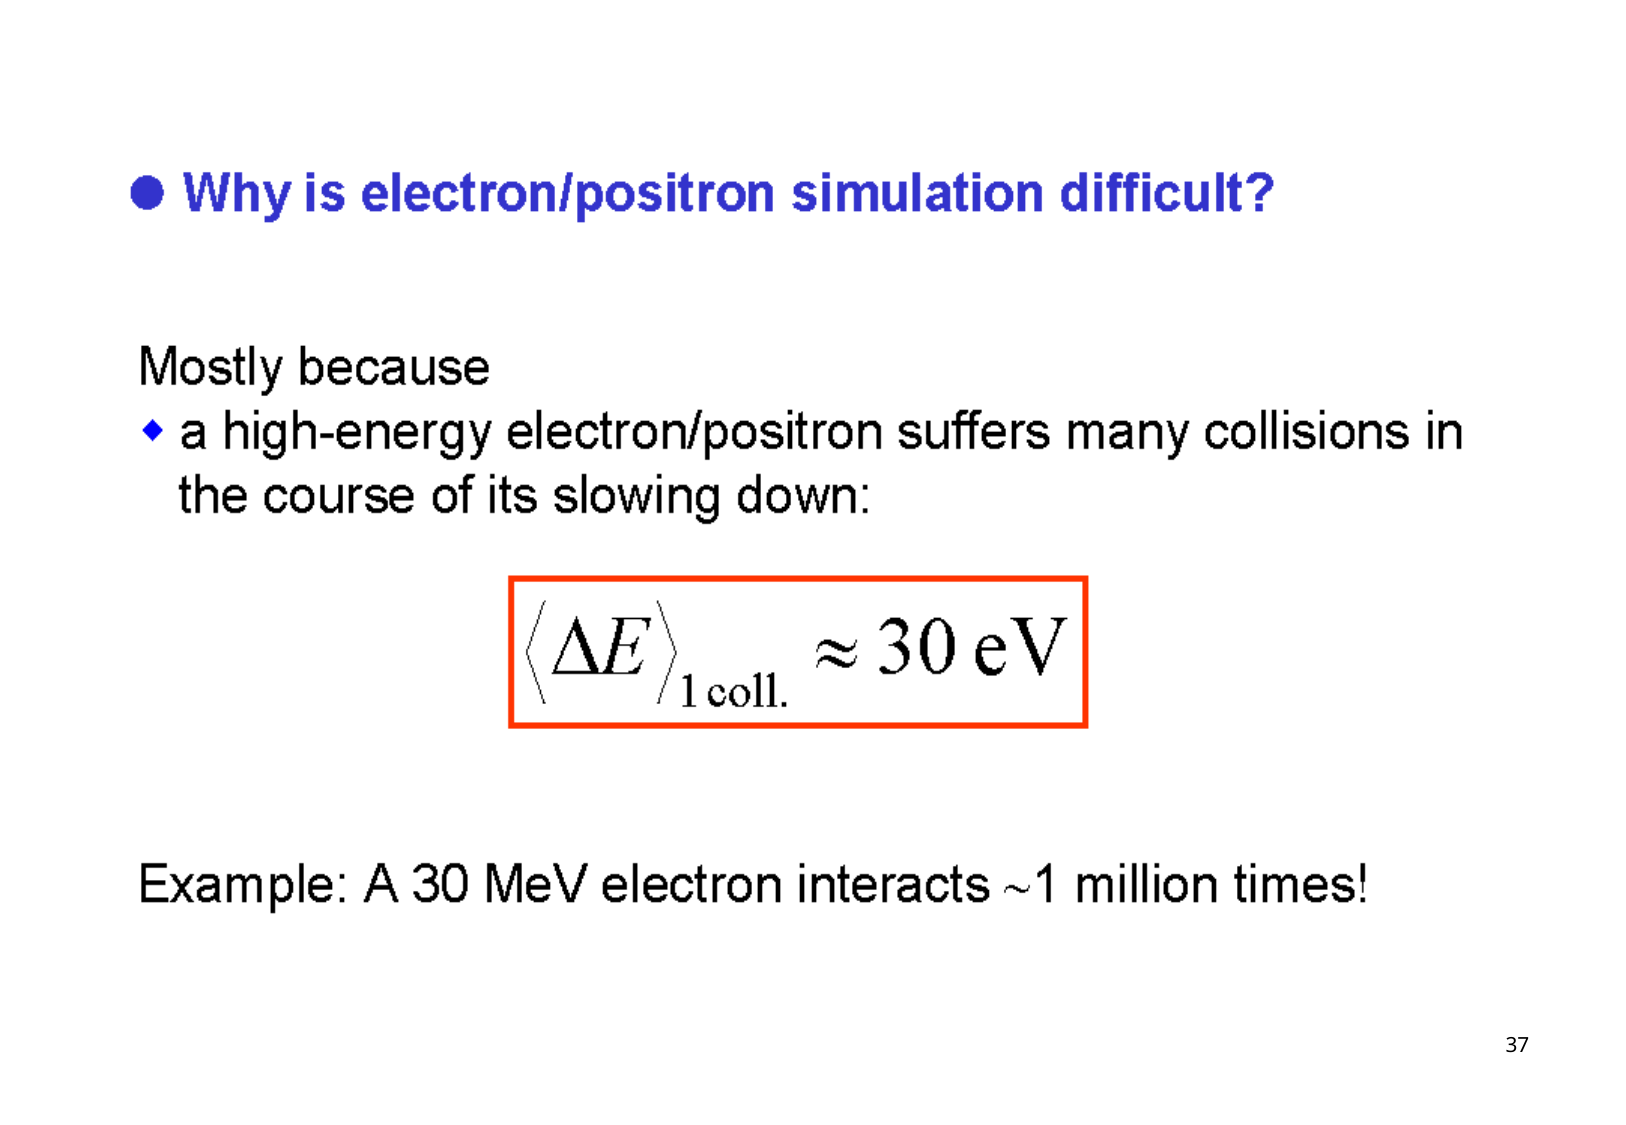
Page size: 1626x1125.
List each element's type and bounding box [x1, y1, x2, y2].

picture [107, 160, 1463, 965]
